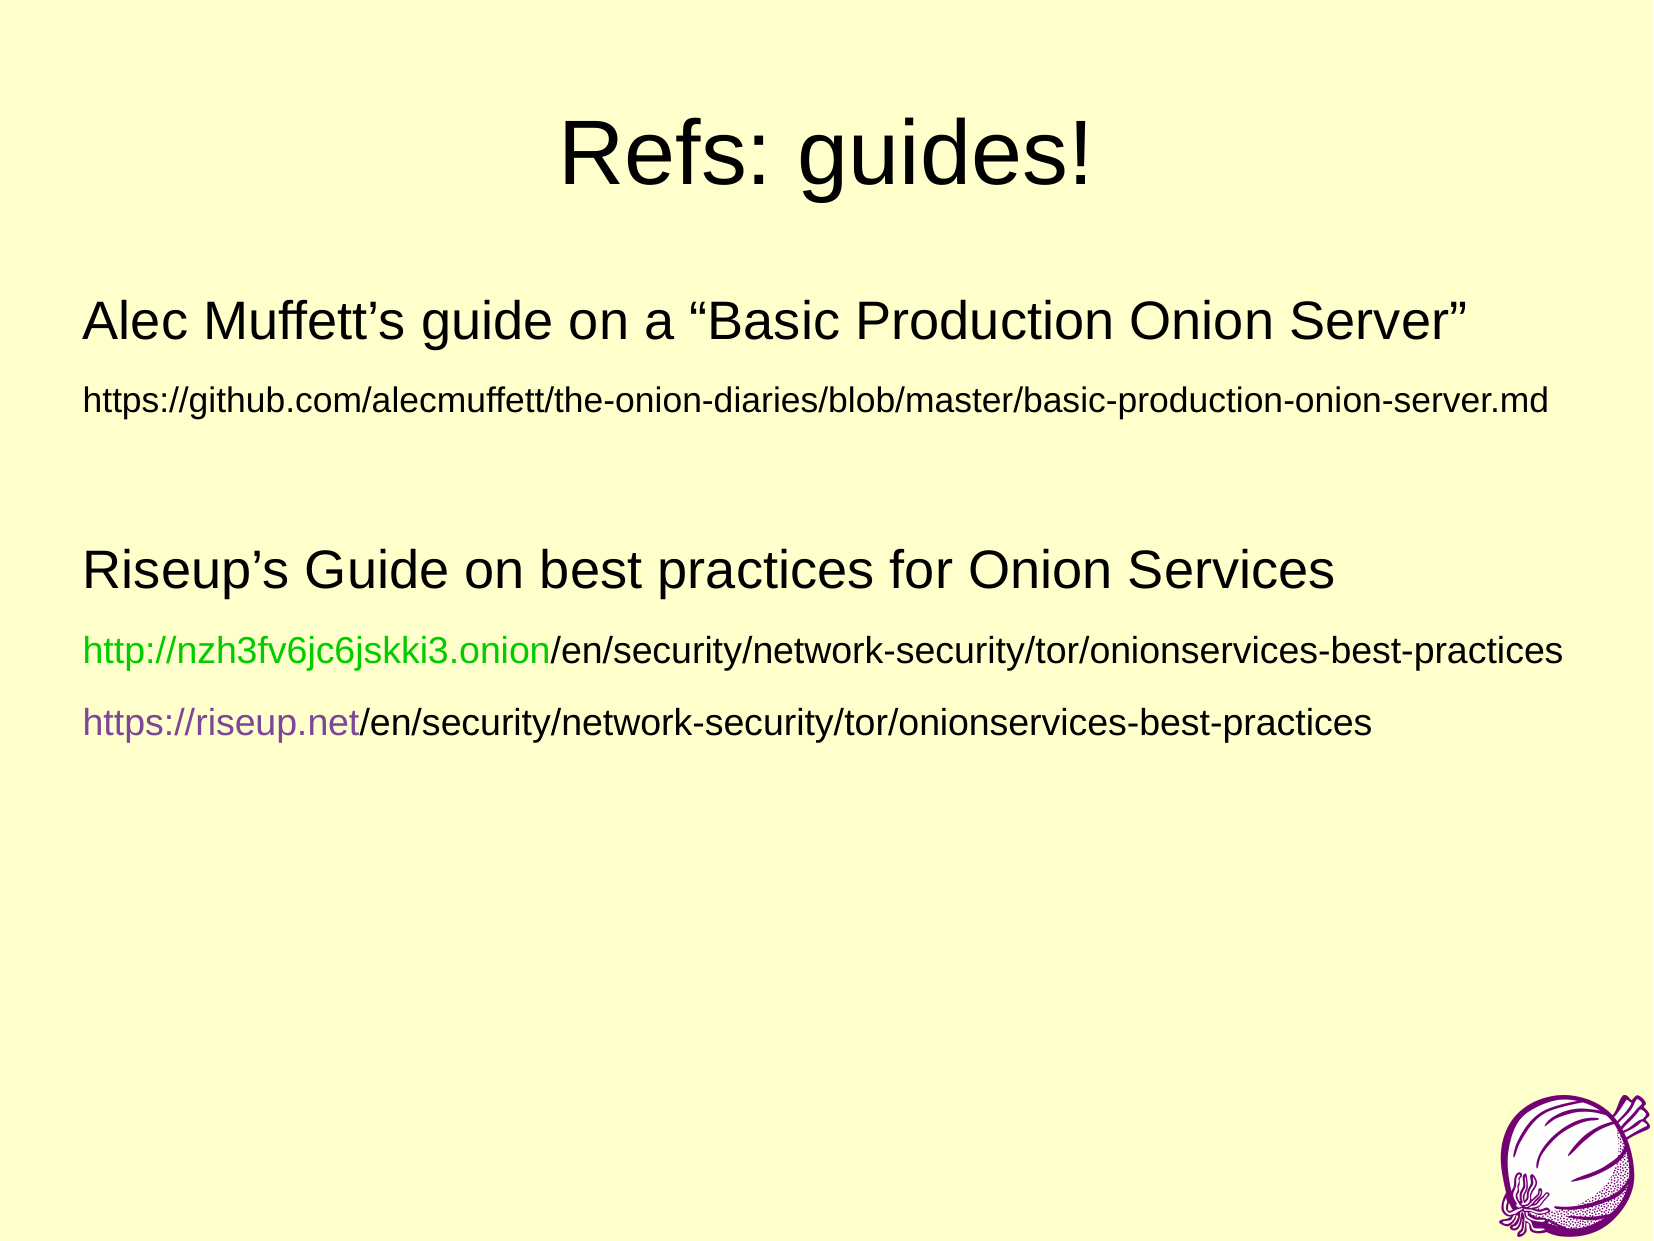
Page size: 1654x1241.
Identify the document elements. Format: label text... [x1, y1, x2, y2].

list Alec Muffett’s guide on a “Basic Production Onion Server” https://github.com/alecmuffett/the-onion-diaries/blob/master/basic-production-onion-server.md Riseup’s Guide on best practices for Onion Services http://nzh3fv6jc6jskki3.onion/en/security/network-security/tor/onionservices-best-practices https://riseup.net/en/security/network-security/tor/onionservices-best-practices [82, 290, 1571, 1010]
title Refs: guides! [82, 49, 1571, 257]
